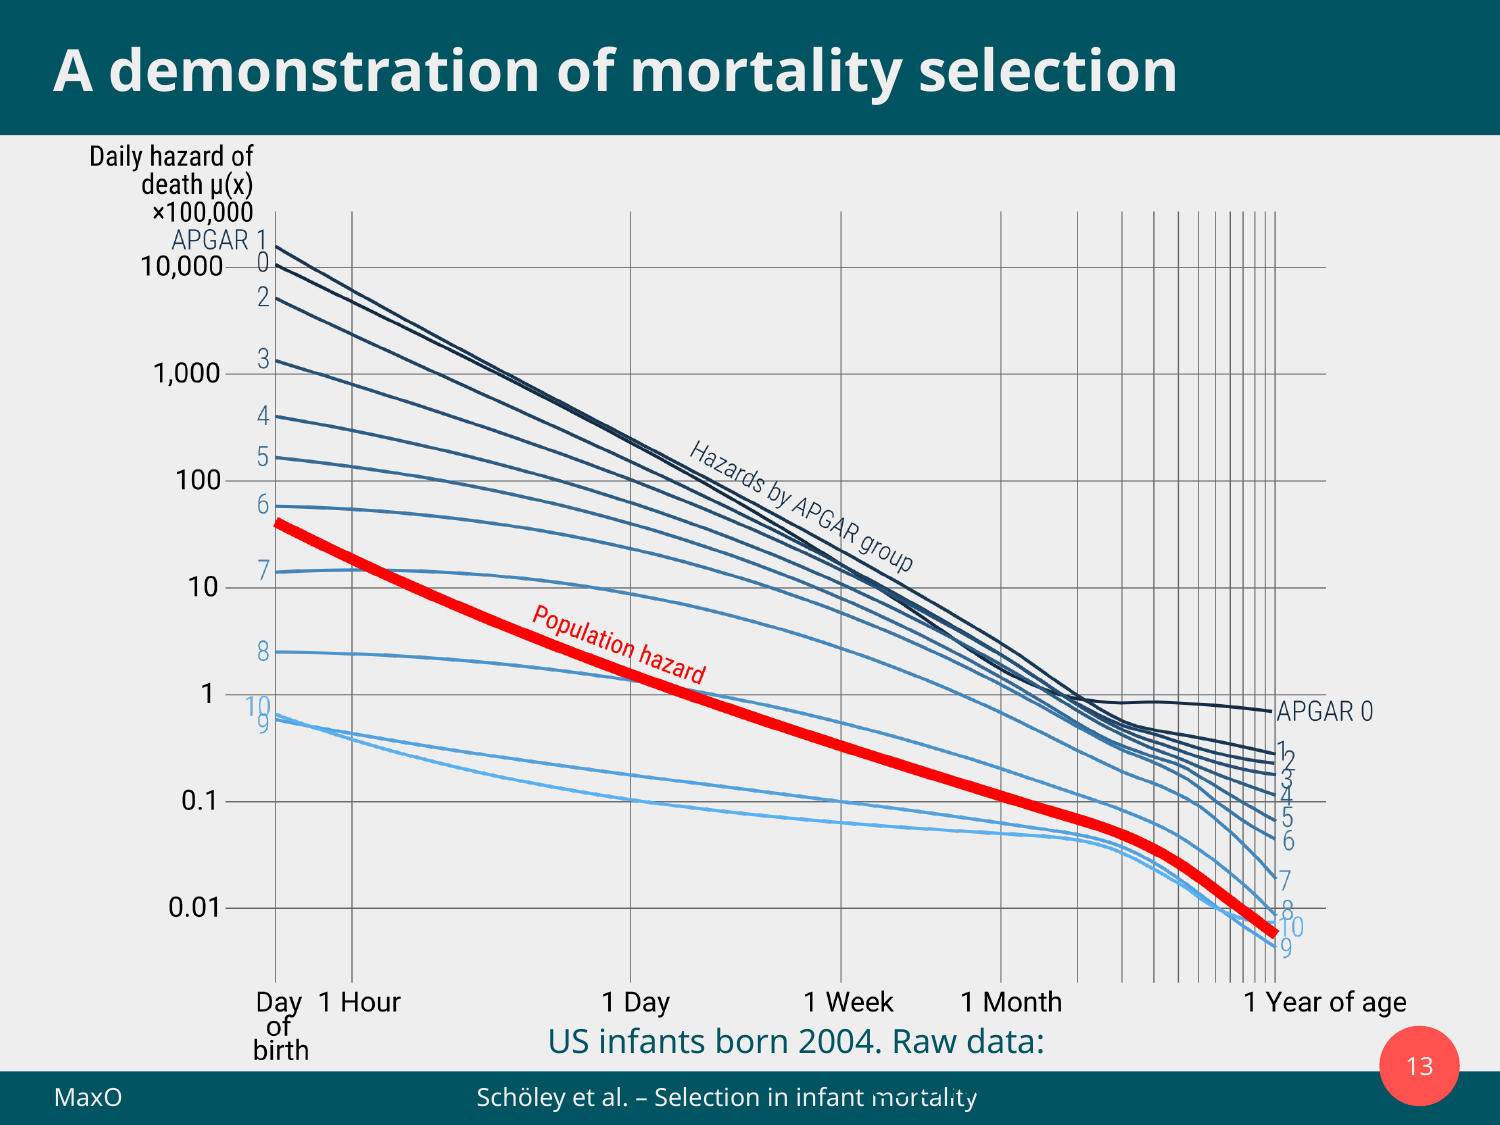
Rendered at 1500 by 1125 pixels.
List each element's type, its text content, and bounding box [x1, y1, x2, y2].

text_box US infants born 2004. Raw data: CDC/NCHS. [439, 1010, 1061, 1114]
title A demonstration of mortality selection [53, 0, 1447, 141]
picture [91, 144, 1406, 1060]
